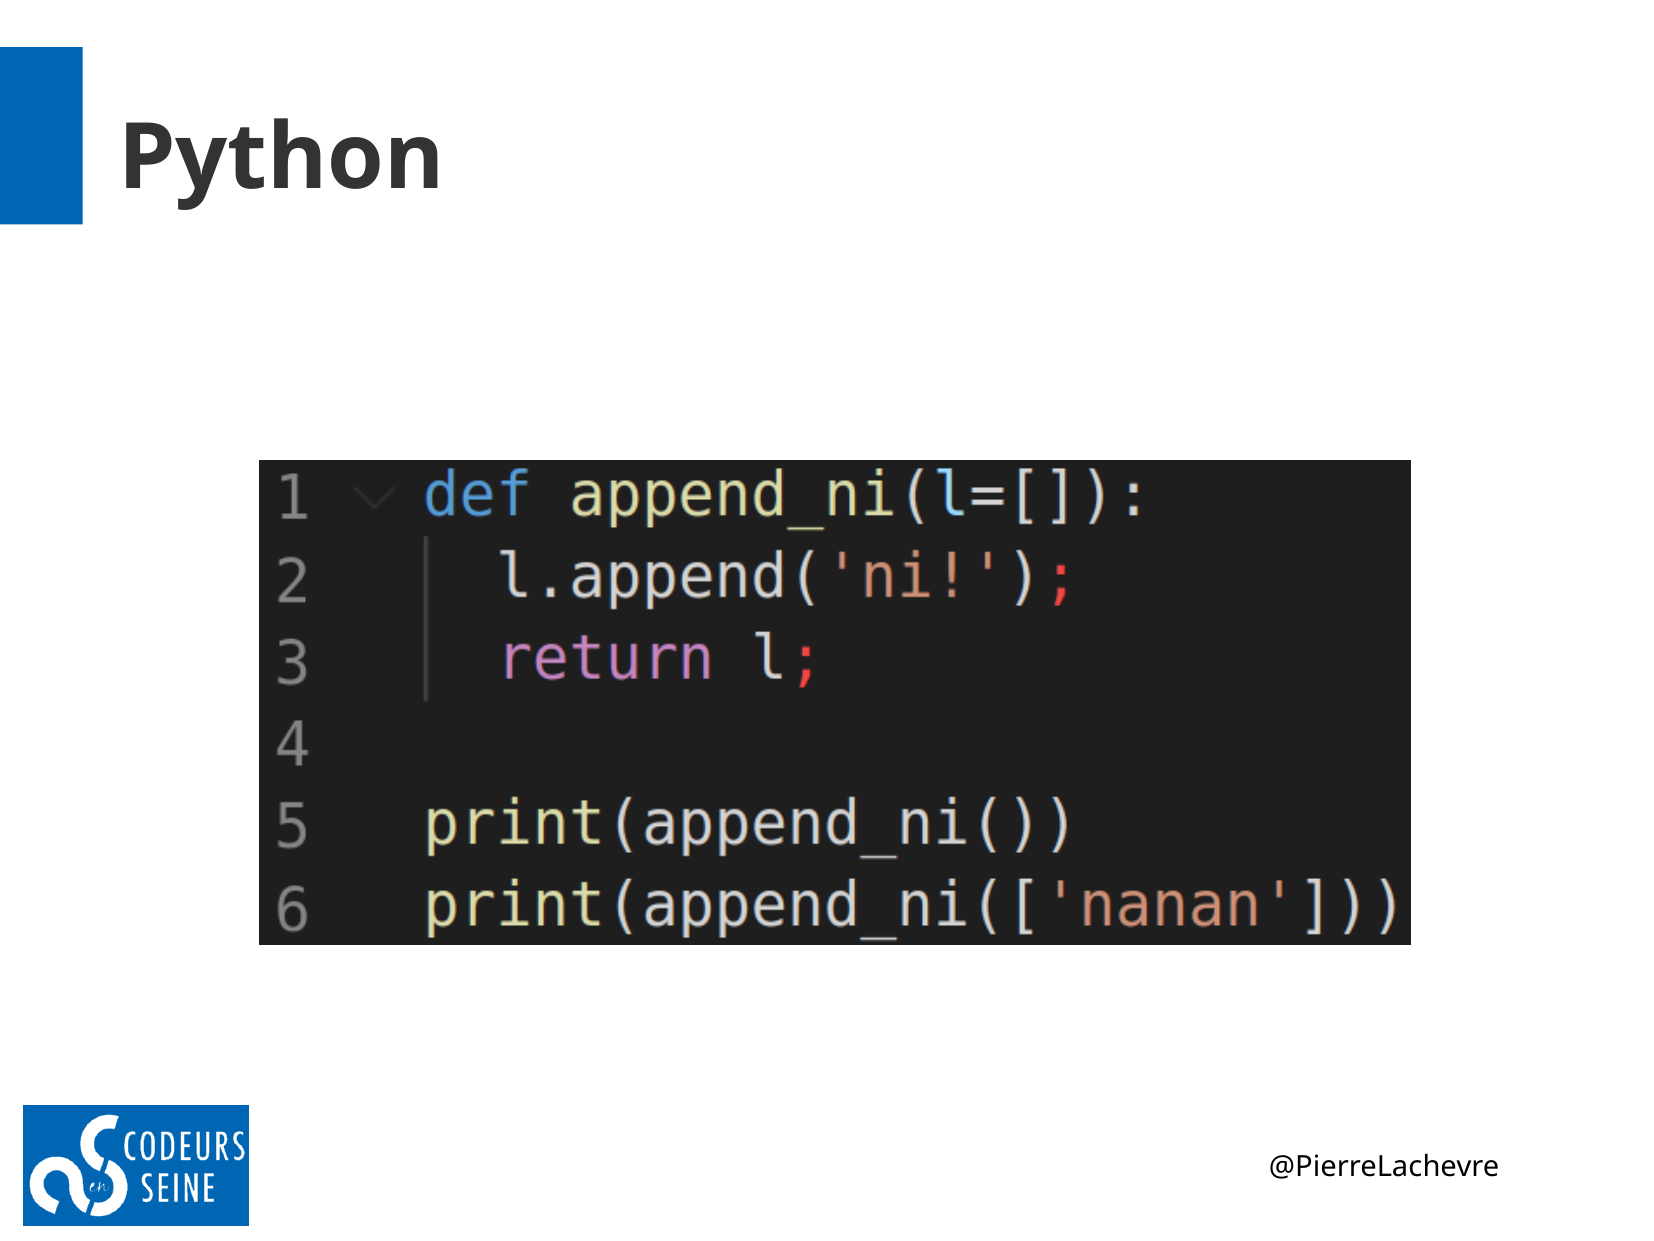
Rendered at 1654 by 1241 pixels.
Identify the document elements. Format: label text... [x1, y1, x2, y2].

picture [23, 1105, 249, 1226]
picture [259, 460, 1411, 945]
title Python [118, 49, 1571, 257]
